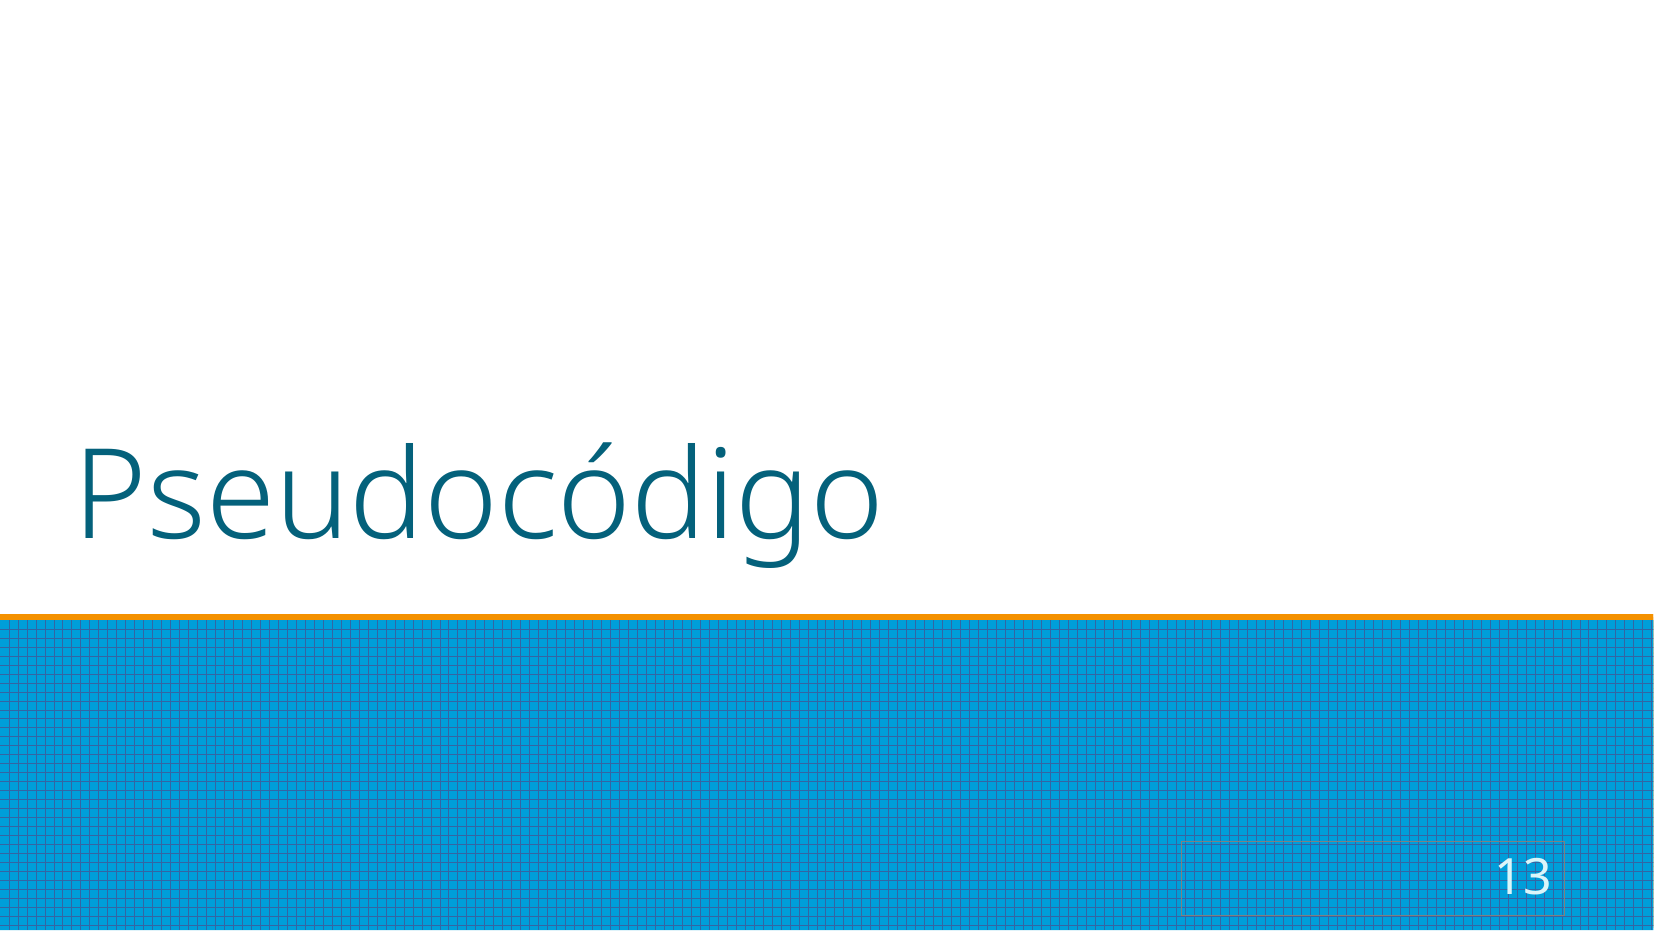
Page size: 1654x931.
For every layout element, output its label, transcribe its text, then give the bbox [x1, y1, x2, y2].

title Pseudocódigo [73, 44, 1551, 576]
